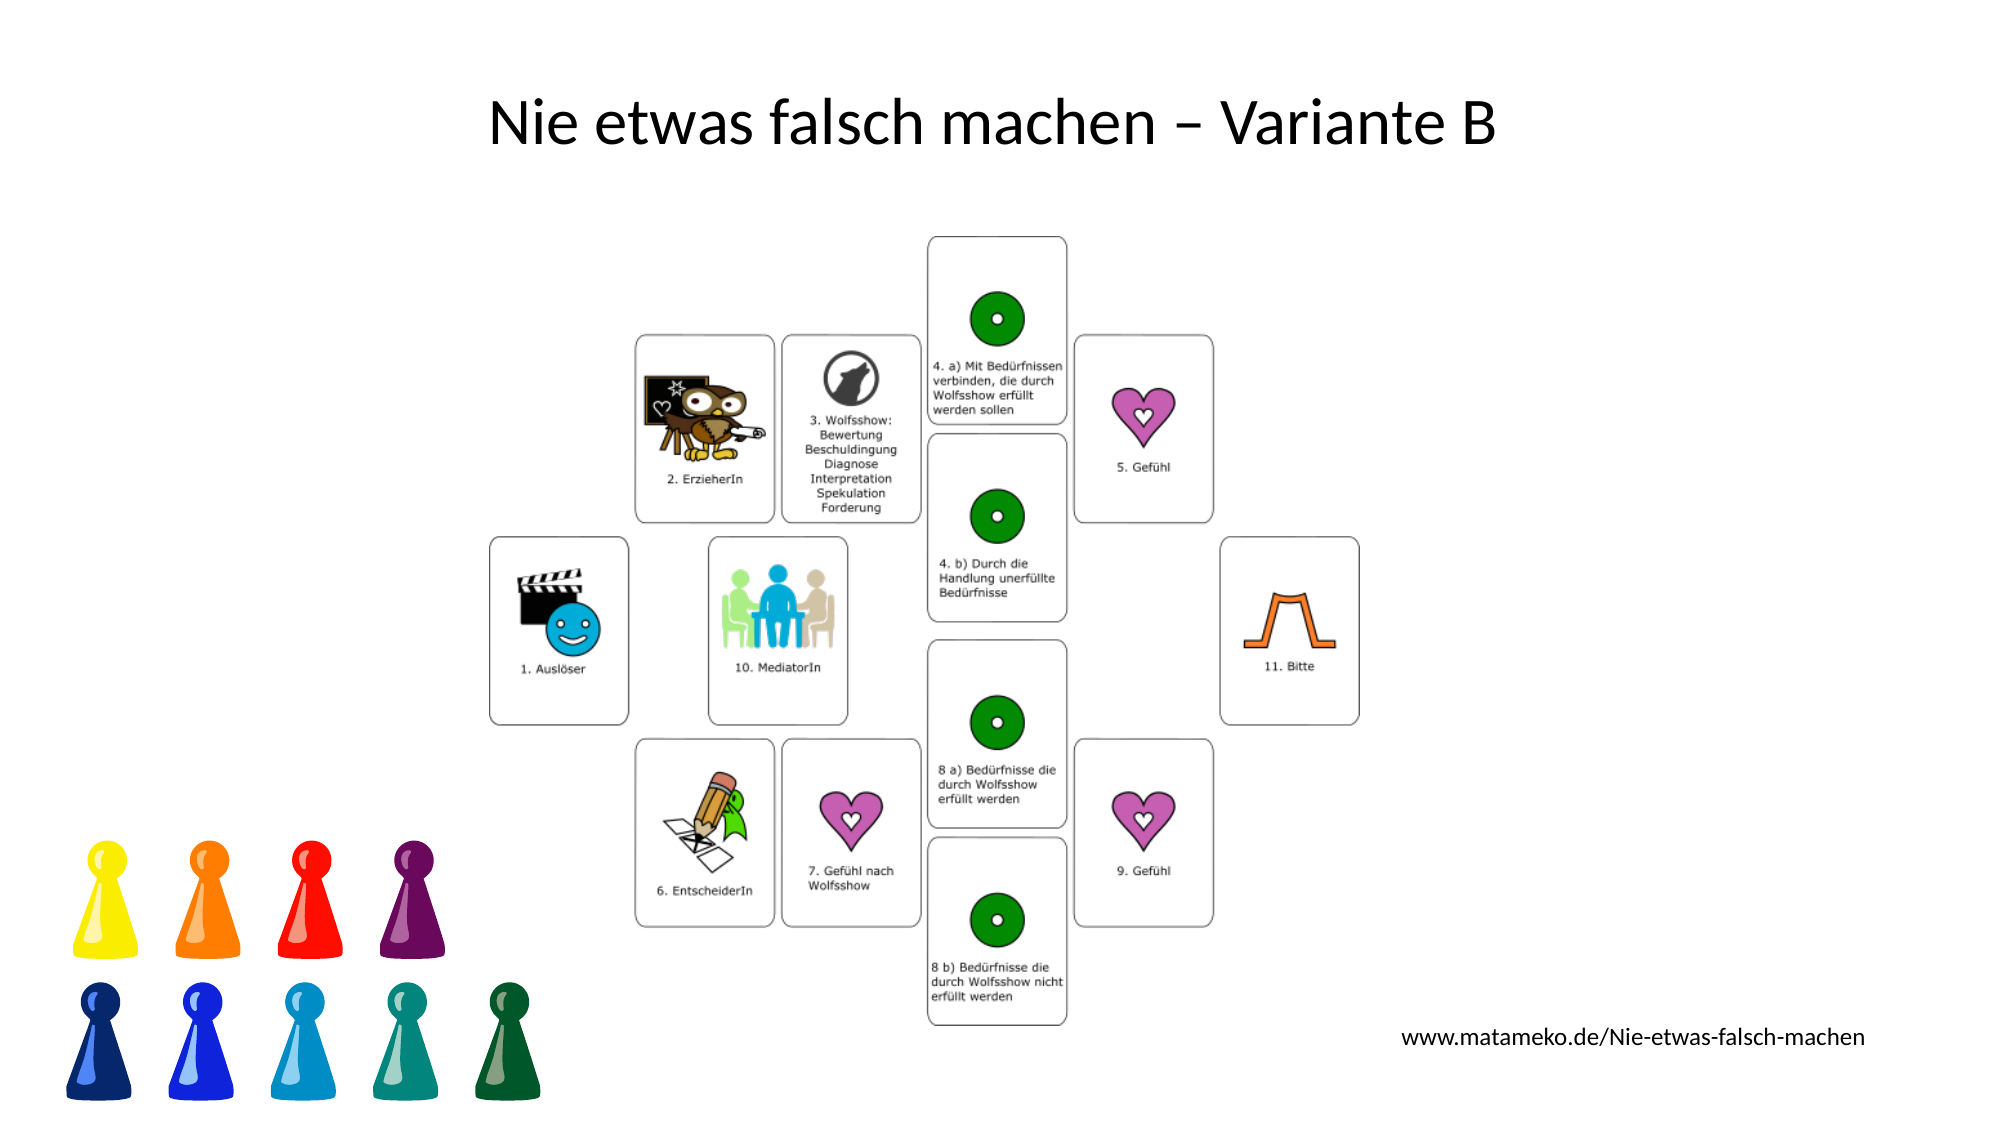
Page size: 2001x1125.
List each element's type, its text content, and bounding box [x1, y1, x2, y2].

text_box [277, 840, 343, 959]
text_box [475, 982, 541, 1101]
text_box [66, 982, 132, 1101]
text_box Nie etwas falsch machen – Variante B [473, 70, 1563, 167]
text_box [270, 982, 336, 1101]
text_box [373, 982, 439, 1101]
text_box [168, 982, 234, 1101]
picture [489, 1005, 499, 1026]
text_box [175, 840, 241, 959]
text_box [73, 840, 139, 959]
picture [489, 236, 1360, 1026]
text_box www.matameko.de/Nie-etwas-falsch-machen [1386, 1013, 1882, 1058]
text_box [380, 840, 445, 959]
